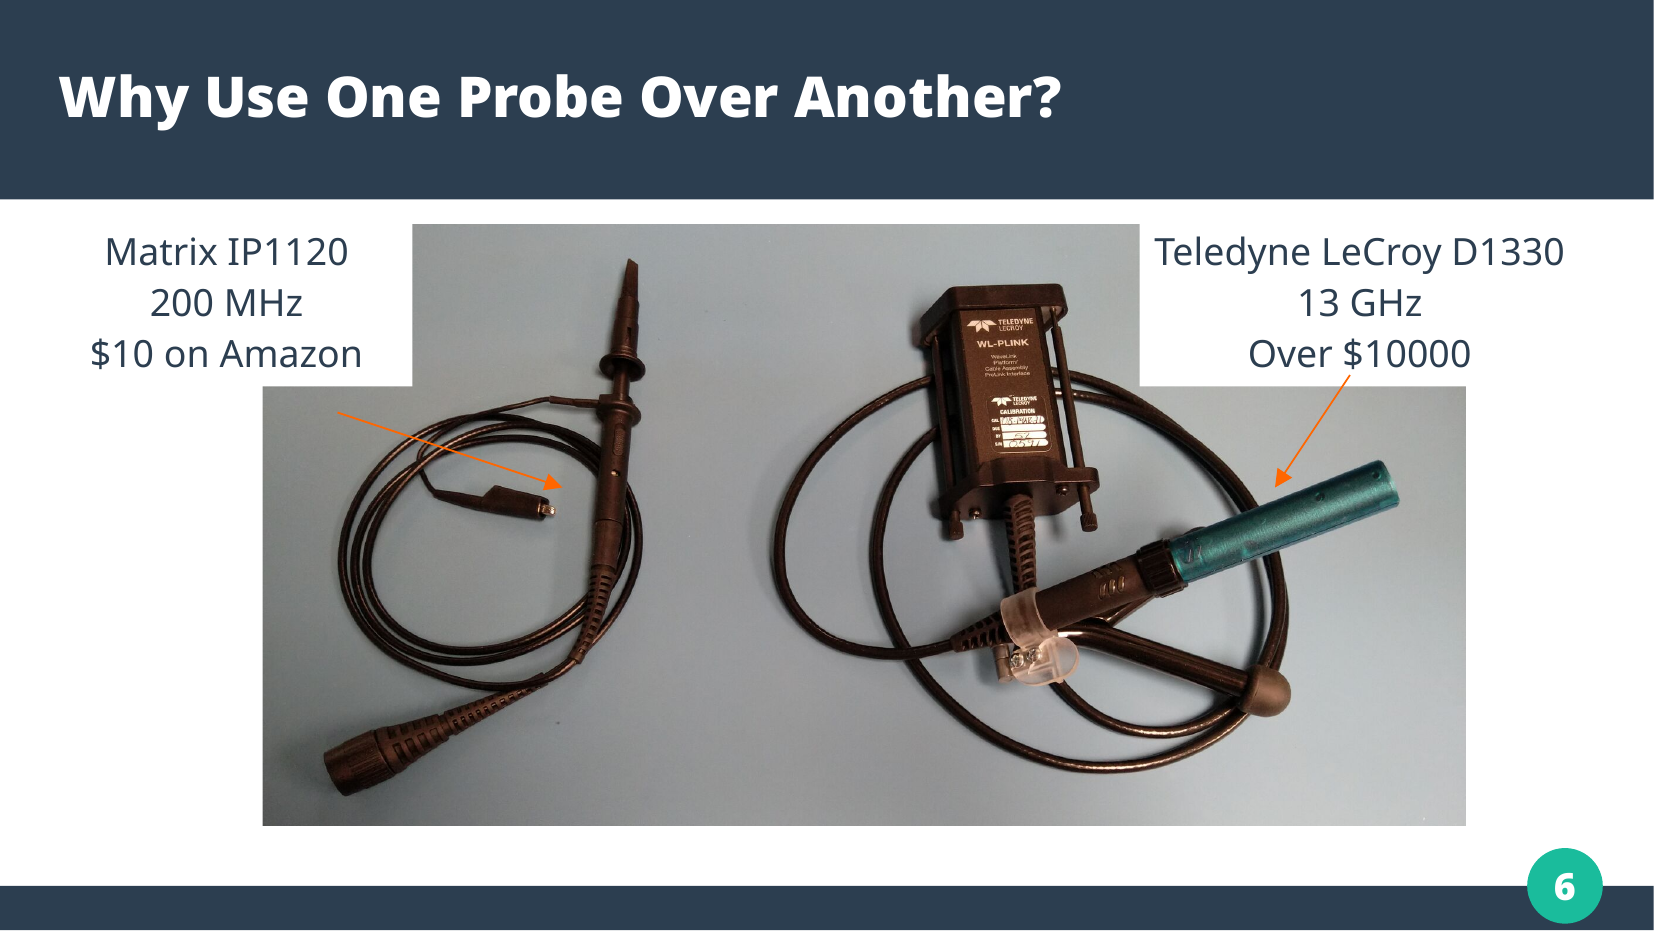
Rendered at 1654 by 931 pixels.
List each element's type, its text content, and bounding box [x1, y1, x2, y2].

text_box Teledyne LeCroy D1330 13 GHz Over $10000 [1139, 229, 1613, 376]
picture [262, 224, 1466, 826]
title Why Use One Probe Over Another? [59, 37, 1595, 155]
text_box Matrix IP1120 200 MHz $10 on Amazon [75, 229, 413, 376]
